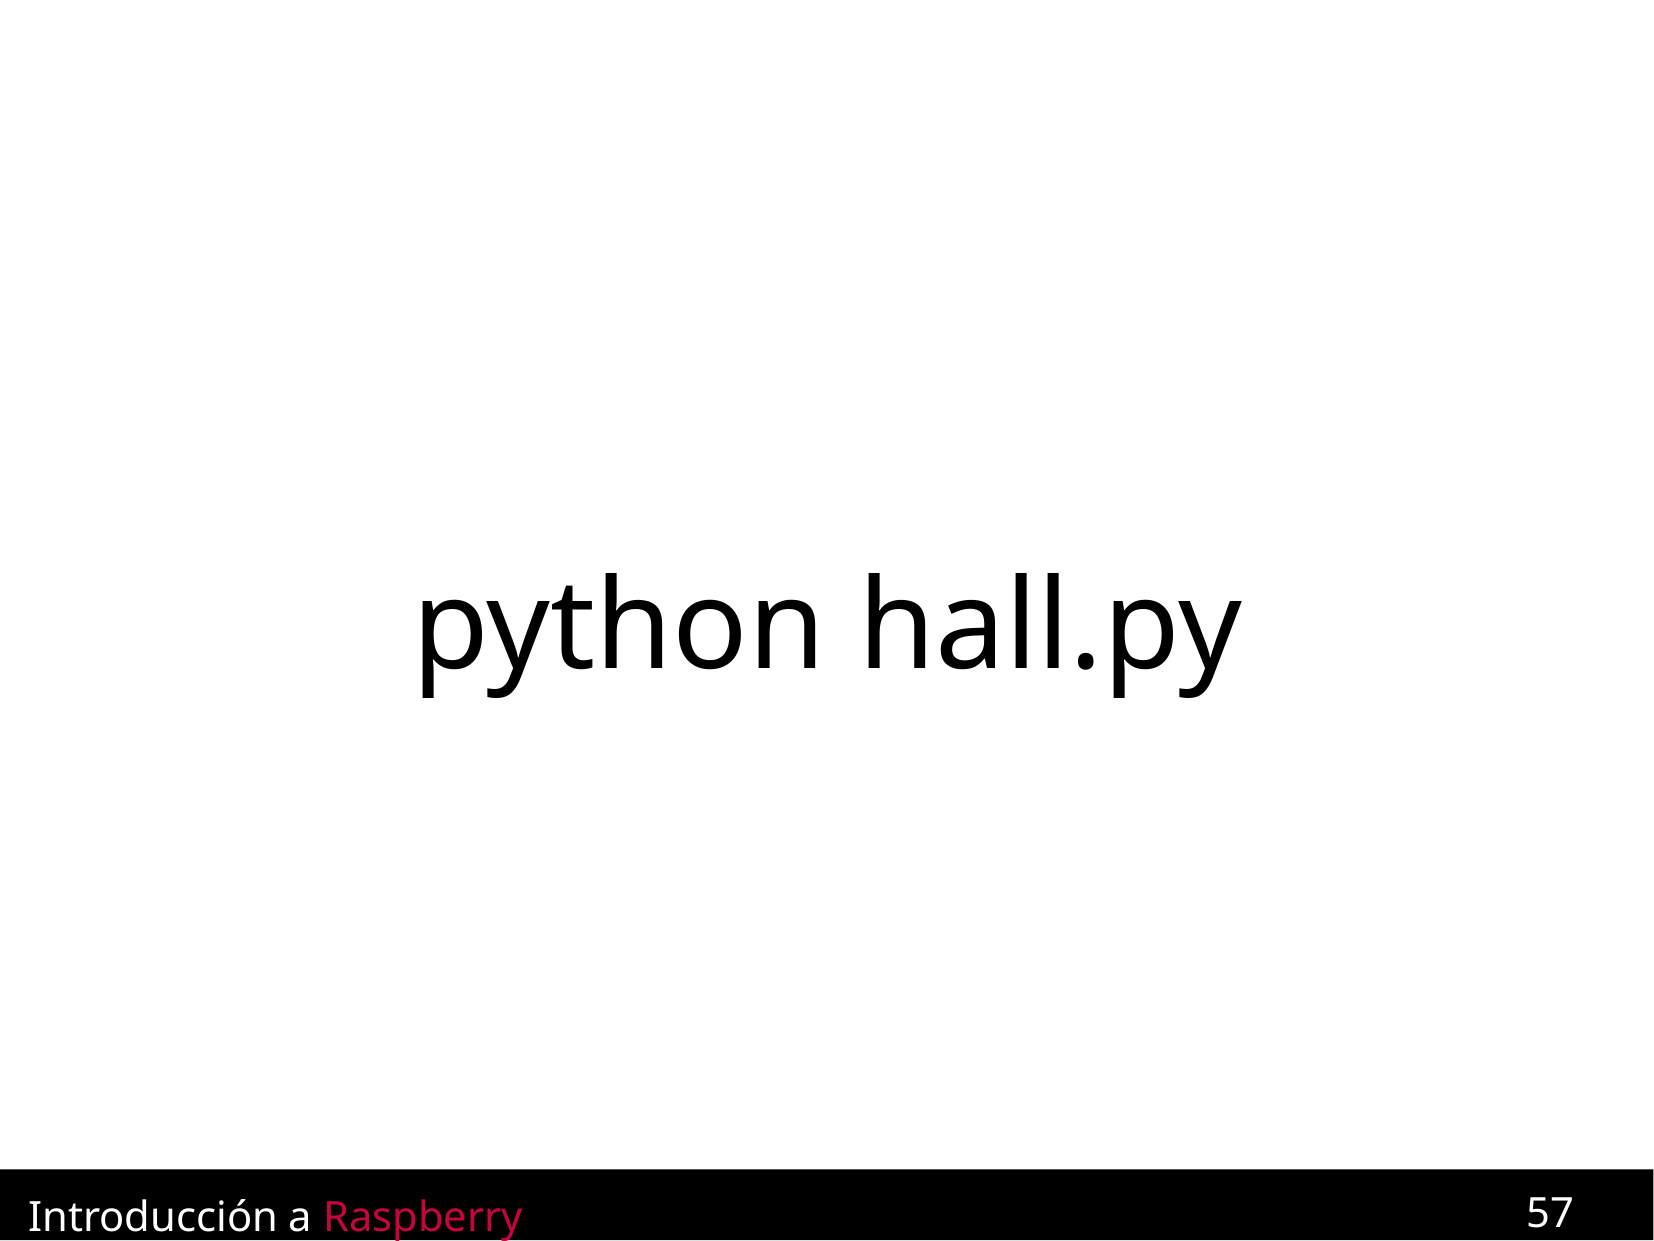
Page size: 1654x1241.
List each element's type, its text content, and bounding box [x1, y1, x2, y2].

title python hall.py [83, 516, 1572, 724]
text_box [0, 0, 1654, 1241]
text_box <number> [1521, 1175, 1654, 1241]
text_box Introducción a Raspberry Pi [13, 1179, 556, 1241]
